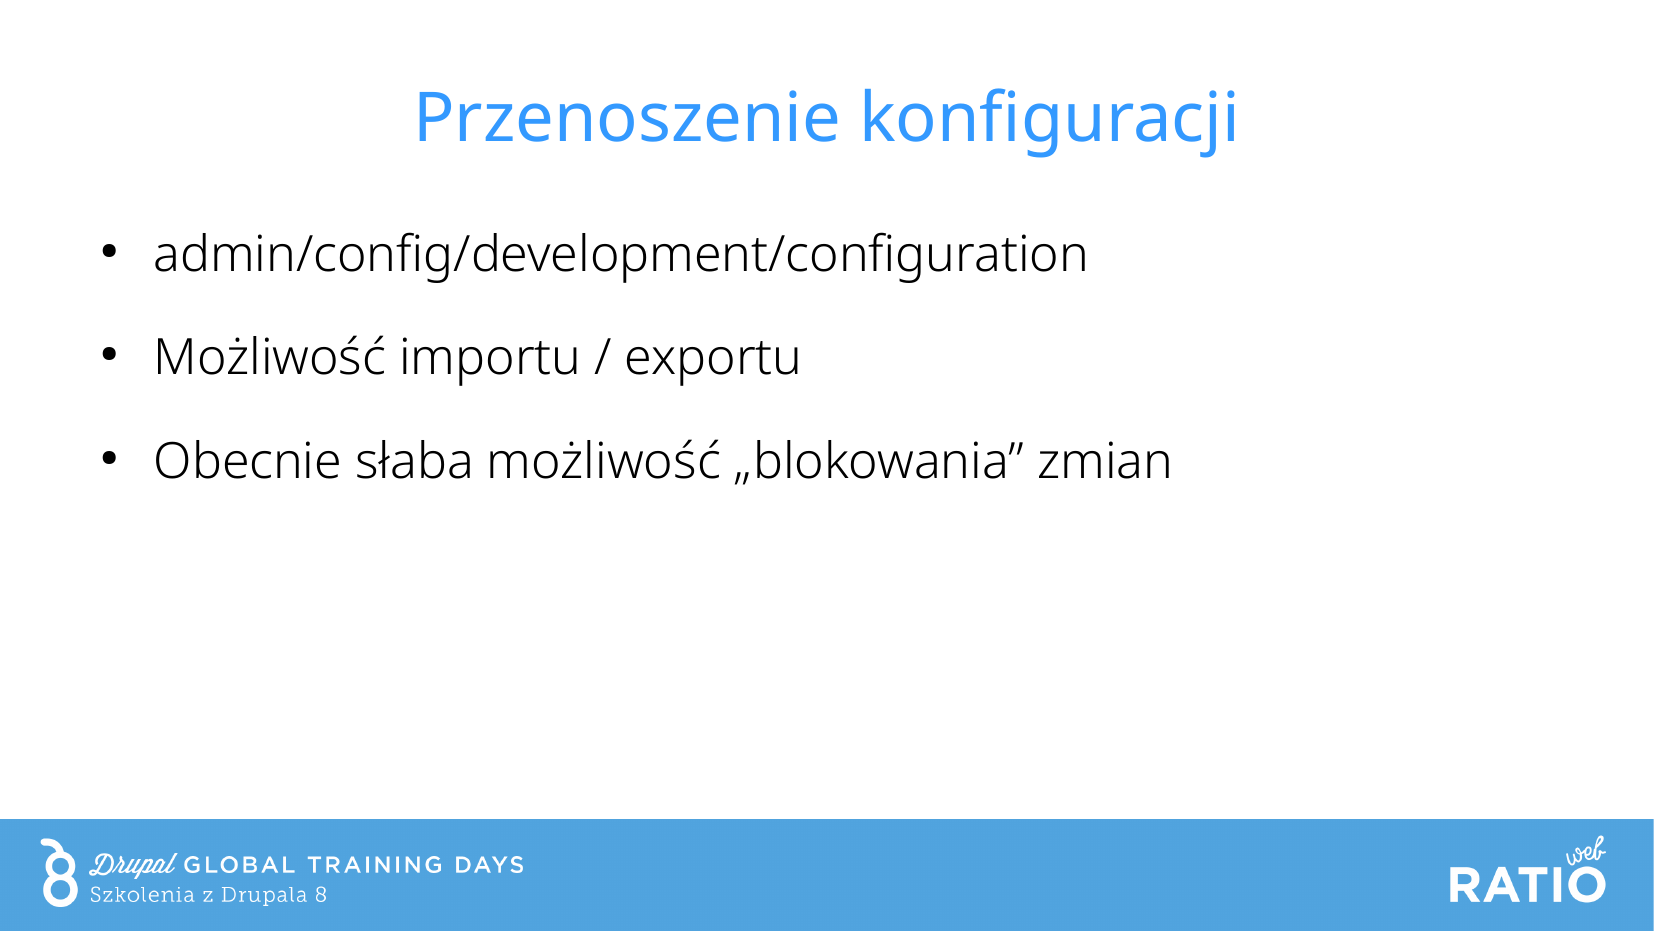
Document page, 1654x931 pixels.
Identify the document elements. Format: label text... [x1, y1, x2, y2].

title Przenoszenie konfiguracji [82, 37, 1571, 193]
list admin/config/development/configuration Możliwość importu / exportu Obecnie słaba możliwość „blokowania” zmian [82, 217, 1571, 758]
picture [0, 0, 1654, 931]
